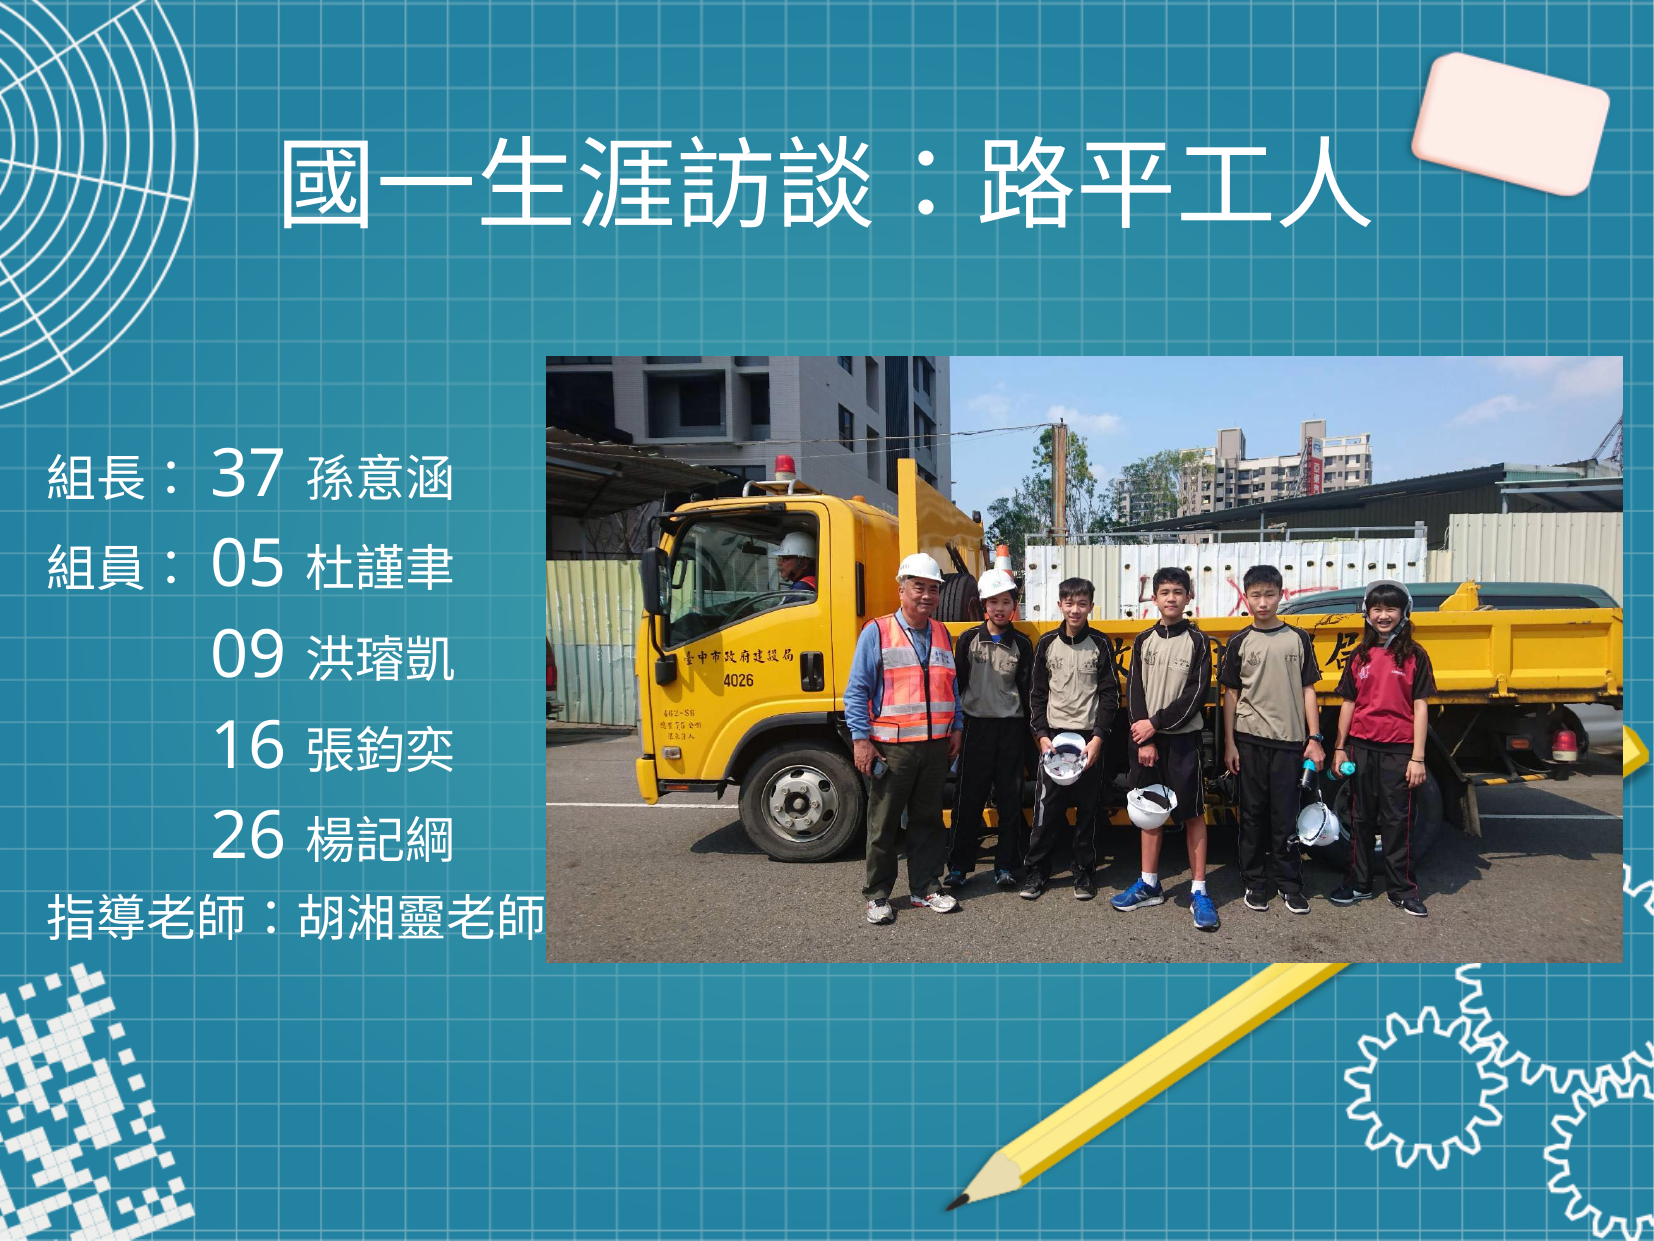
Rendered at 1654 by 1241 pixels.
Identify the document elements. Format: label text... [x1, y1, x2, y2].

subtitle 組長：37孫意涵 組員：05杜謹聿 09洪璿凱 16張鈞奕 26楊記綱 指導老師：胡湘靈老師 [45, 424, 546, 934]
picture [0, 0, 1654, 1241]
title 國一生涯訪談：路平工人 [82, 35, 1571, 319]
